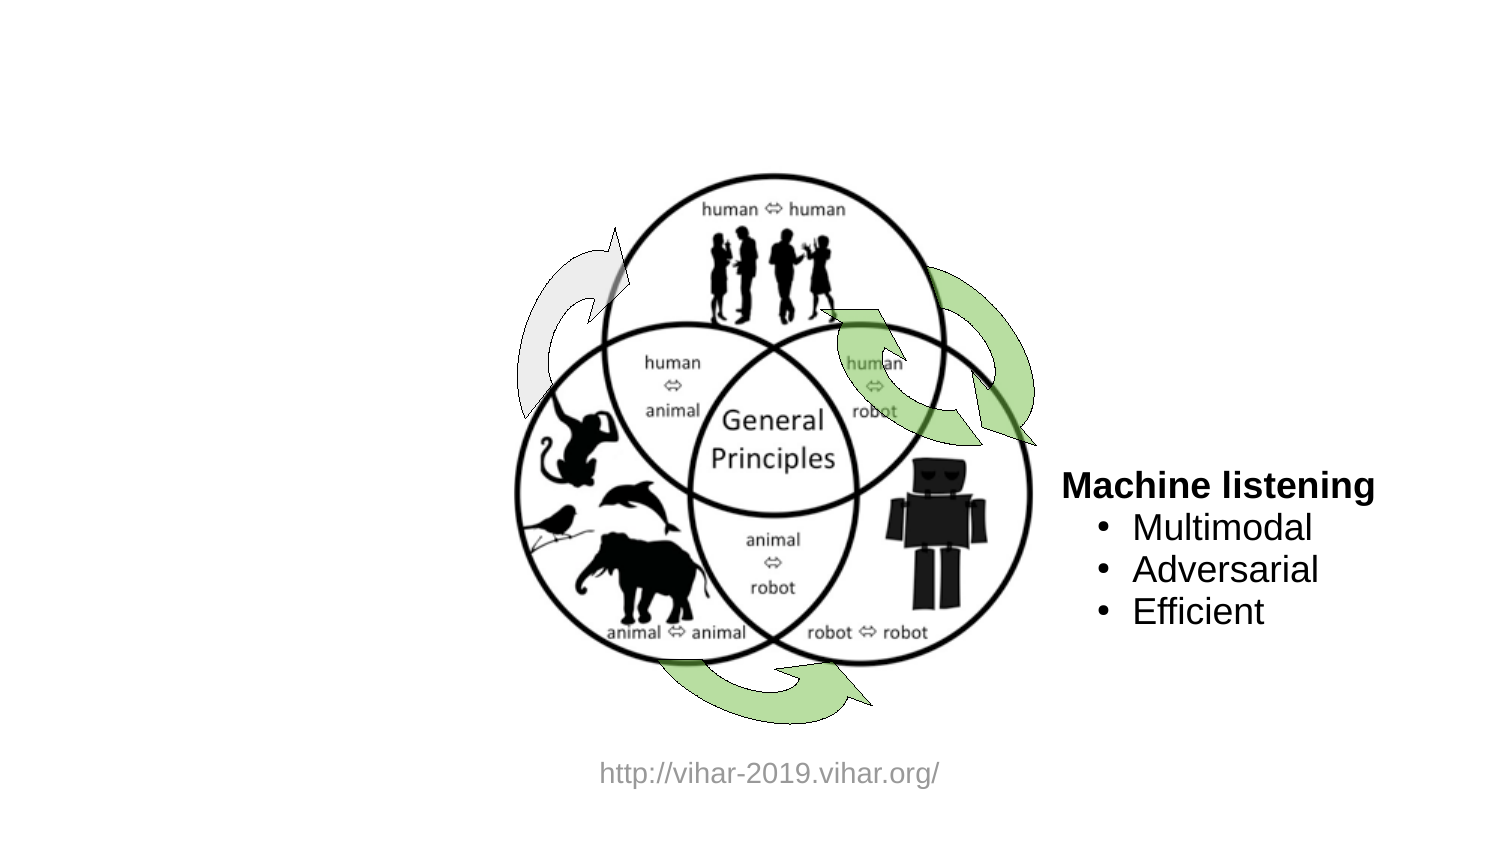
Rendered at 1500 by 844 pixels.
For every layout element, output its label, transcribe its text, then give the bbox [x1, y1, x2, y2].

picture [513, 165, 1034, 685]
text_box Machine listening Multimodal Adversarial Efficient [1046, 457, 1469, 683]
text_box [517, 227, 630, 419]
text_box [820, 309, 983, 446]
picture [1022, 405, 1034, 441]
text_box [657, 659, 873, 725]
text_box http://vihar-2019.vihar.org/ [584, 749, 1050, 807]
text_box [926, 266, 1037, 446]
